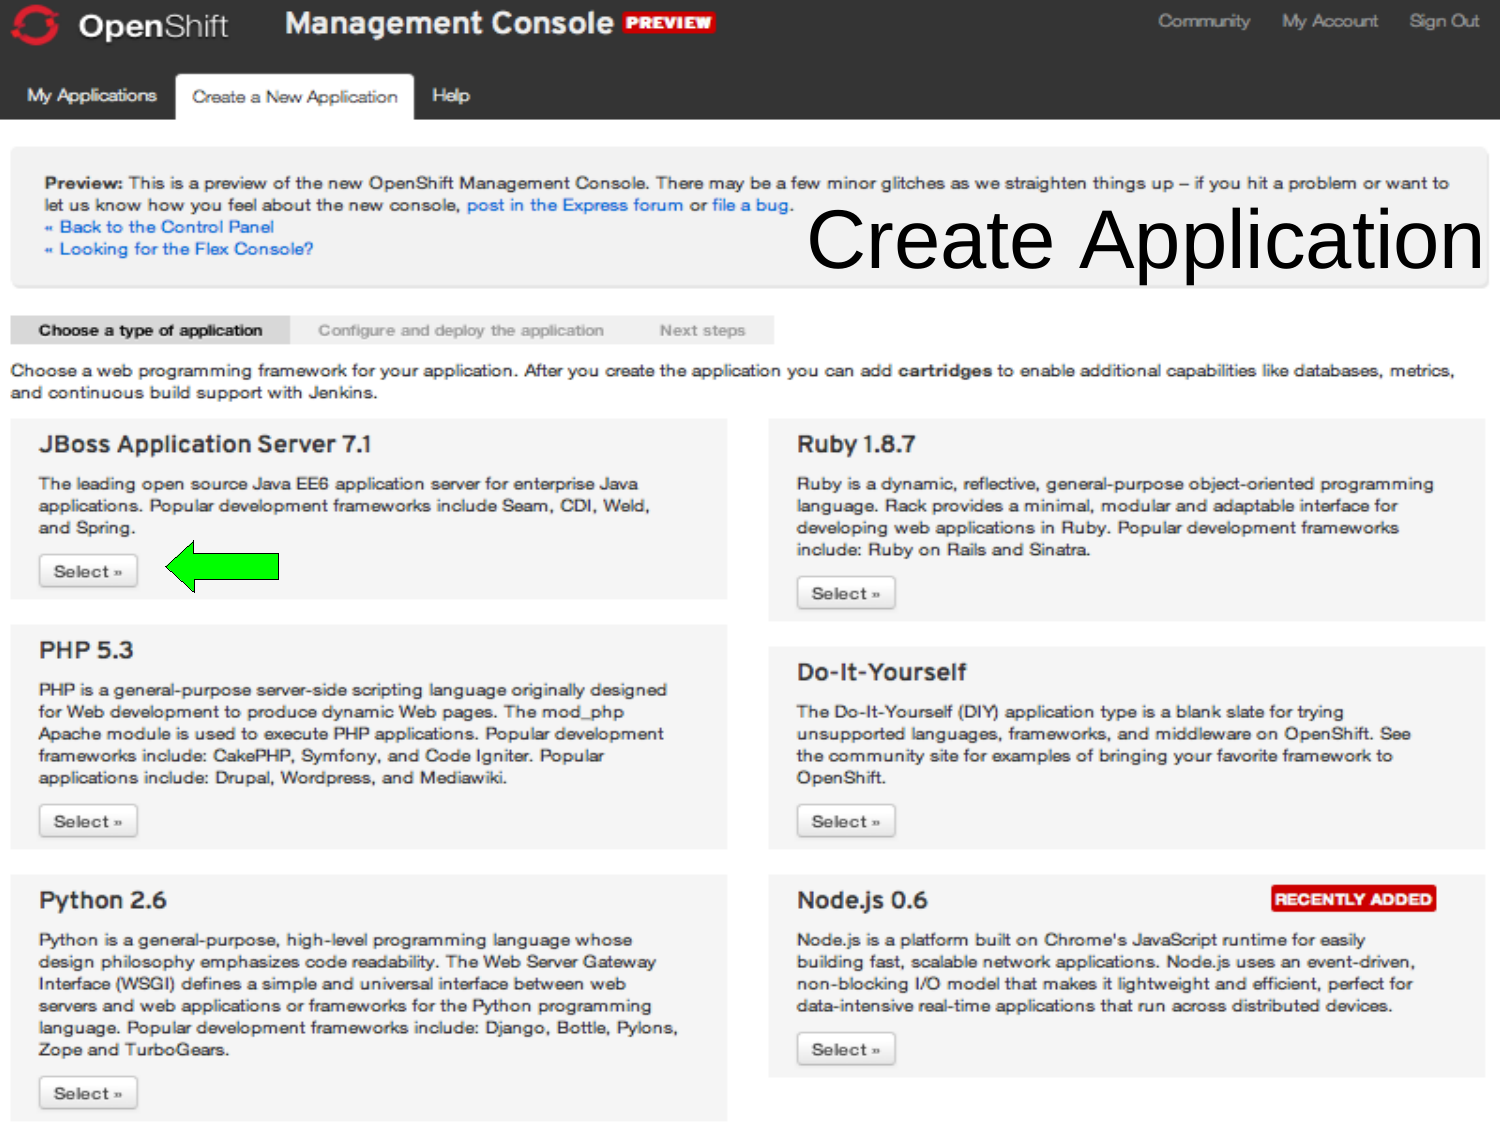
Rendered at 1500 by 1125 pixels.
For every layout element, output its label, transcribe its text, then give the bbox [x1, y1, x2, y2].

title Create Application [791, 117, 1500, 354]
text_box [165, 540, 279, 593]
picture [0, 0, 1500, 1125]
